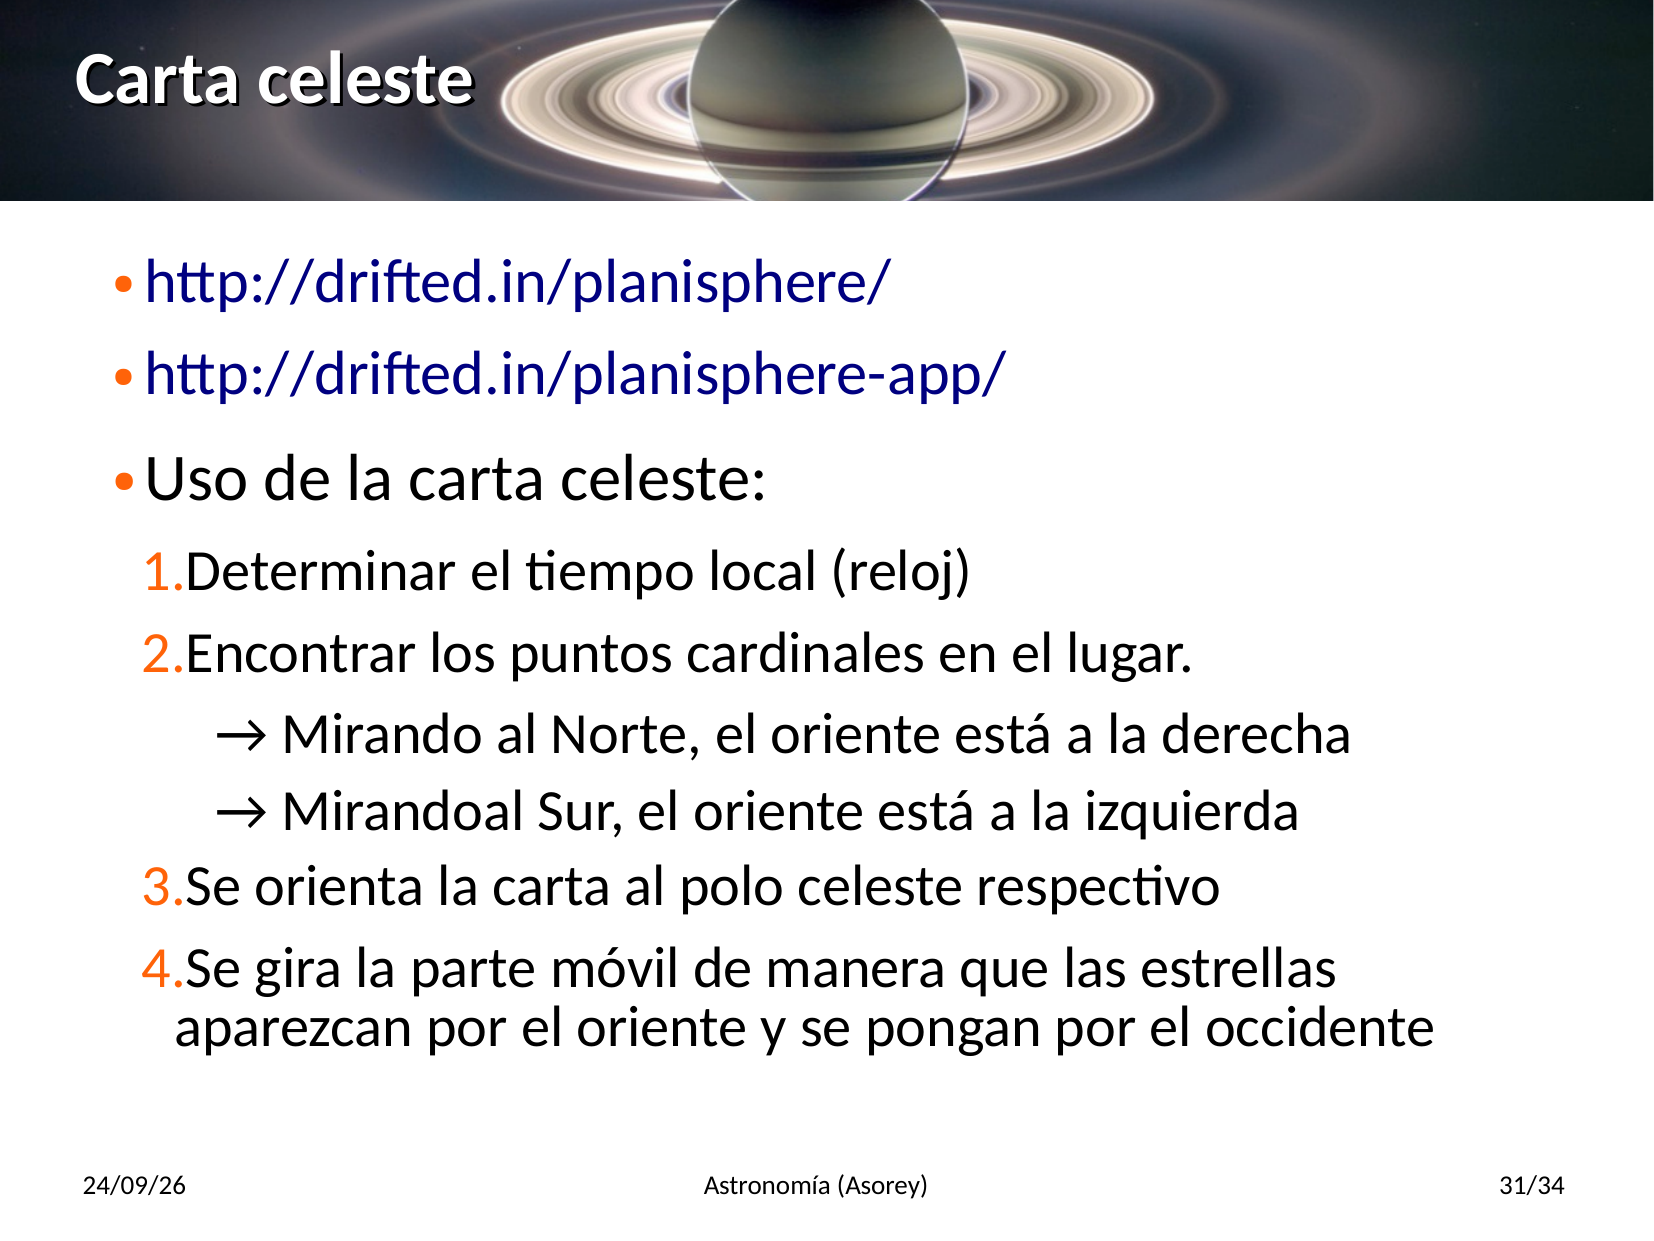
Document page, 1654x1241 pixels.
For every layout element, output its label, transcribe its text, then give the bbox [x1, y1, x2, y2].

title Carta celeste [75, 19, 1564, 151]
picture [0, 0, 1654, 201]
list http://drifted.in/planisphere/ http://drifted.in/planisphere-app/ [82, 255, 1571, 450]
list Uso de la carta celeste: Determinar el tiempo local (reloj) Encontrar los puntos cardinales en el lugar. → Mirando al Norte, el oriente está a la derecha → Mirandoal Sur, el oriente está a la izquierda Se orienta la carta al polo celeste respectivo Se gira la parte móvil de manera que las estrellas aparezcan por el oriente y se pongan por el occidente [82, 450, 1571, 1186]
